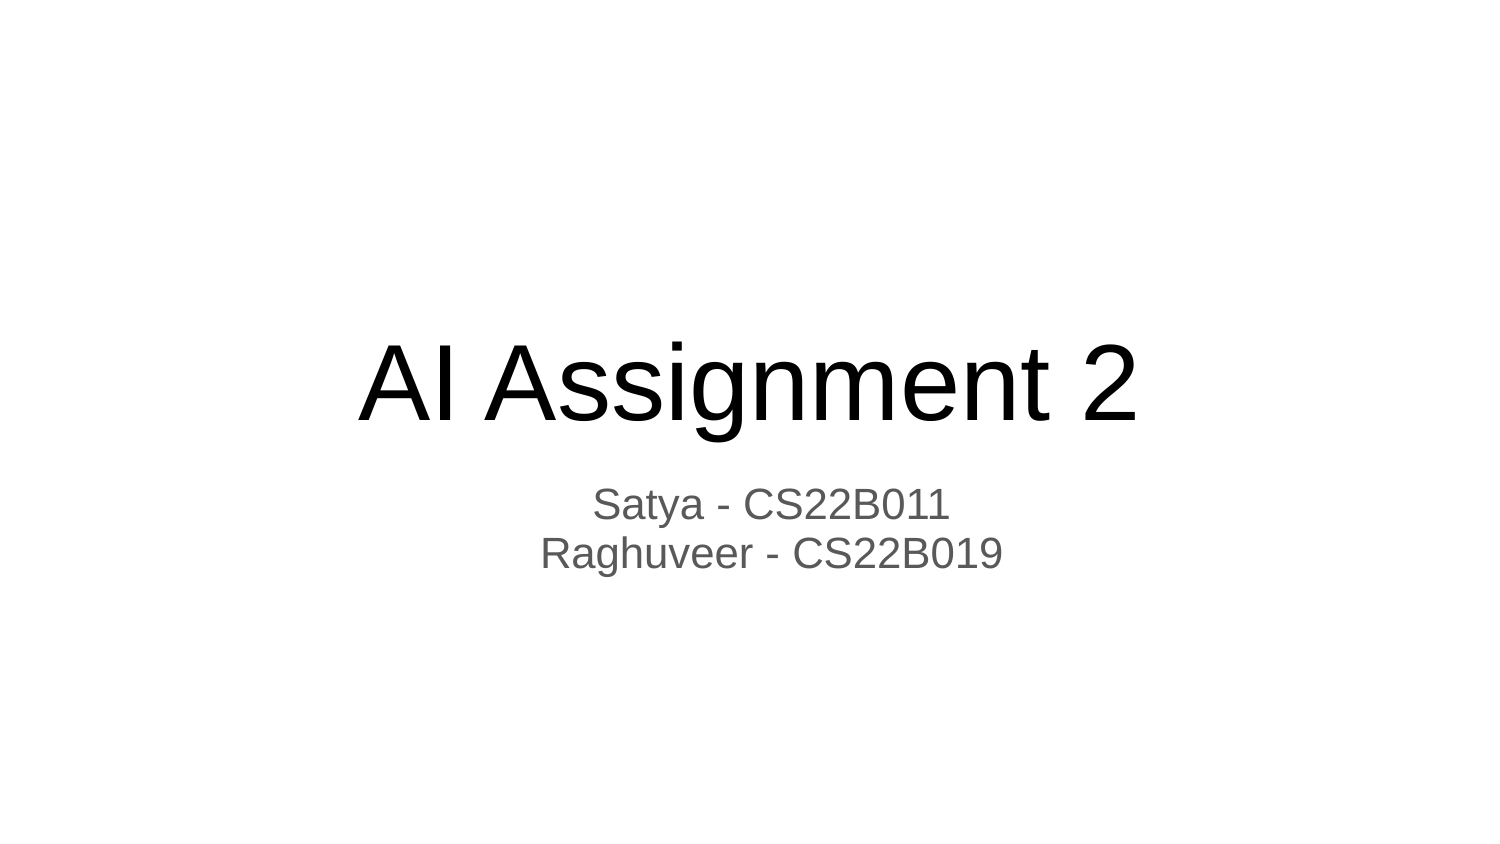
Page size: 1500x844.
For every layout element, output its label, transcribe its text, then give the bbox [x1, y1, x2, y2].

subtitle Satya - CS22B011 Raghuveer - CS22B019 [478, 464, 1066, 595]
title AI Assignment 2 [51, 122, 1449, 459]
